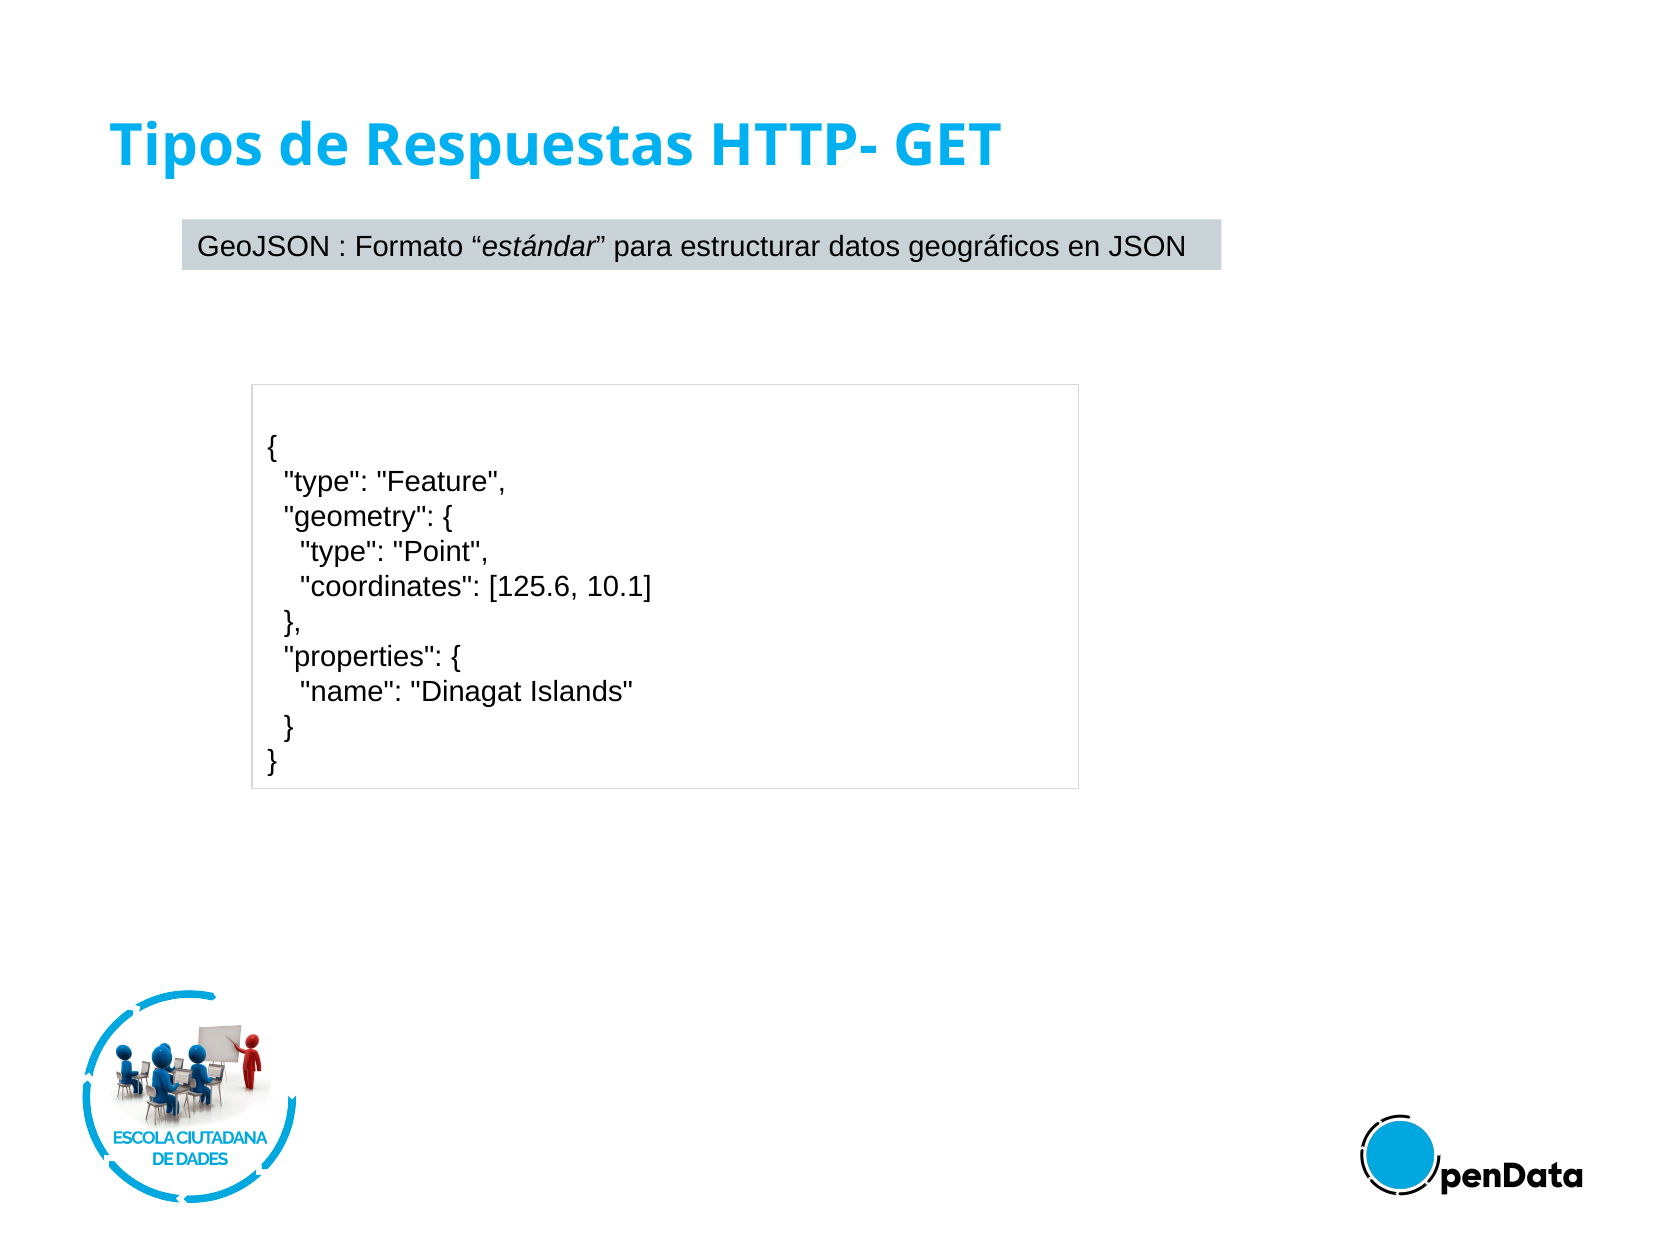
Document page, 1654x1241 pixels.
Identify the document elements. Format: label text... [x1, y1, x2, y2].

text_box GeoJSON : Formato “estándar” para estructurar datos geográficos en JSON [182, 219, 1222, 270]
picture [1354, 1108, 1600, 1206]
text_box Tipos de Respuestas HTTP- GET [94, 99, 1577, 156]
picture [45, 953, 333, 1241]
text_box { "type": "Feature", "geometry": { "type": "Point", "coordinates": [125.6, 10.1] }, "properties": { "name": "Dinagat Islands" } } [252, 384, 1079, 789]
